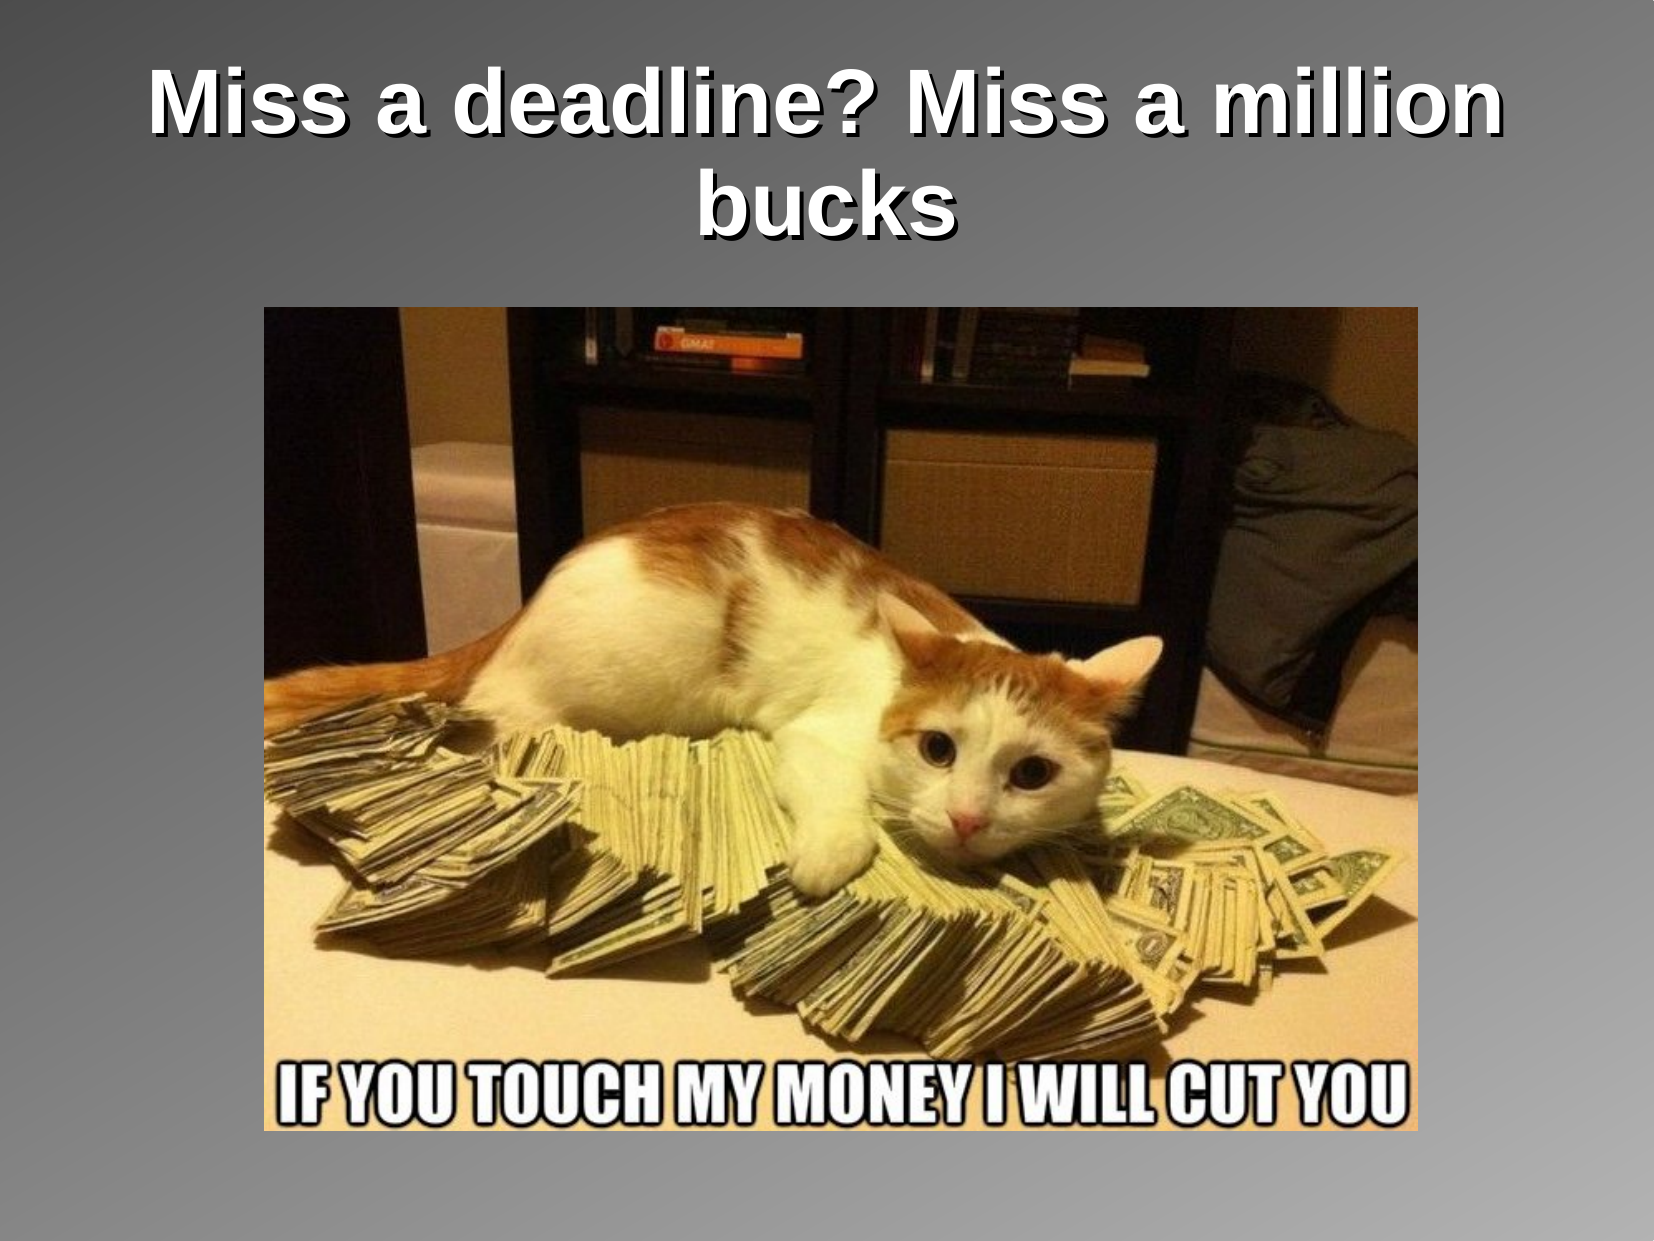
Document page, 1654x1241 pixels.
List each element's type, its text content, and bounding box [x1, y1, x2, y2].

picture [264, 307, 1418, 1131]
title Miss a deadline? Miss a million bucks [82, 49, 1571, 257]
